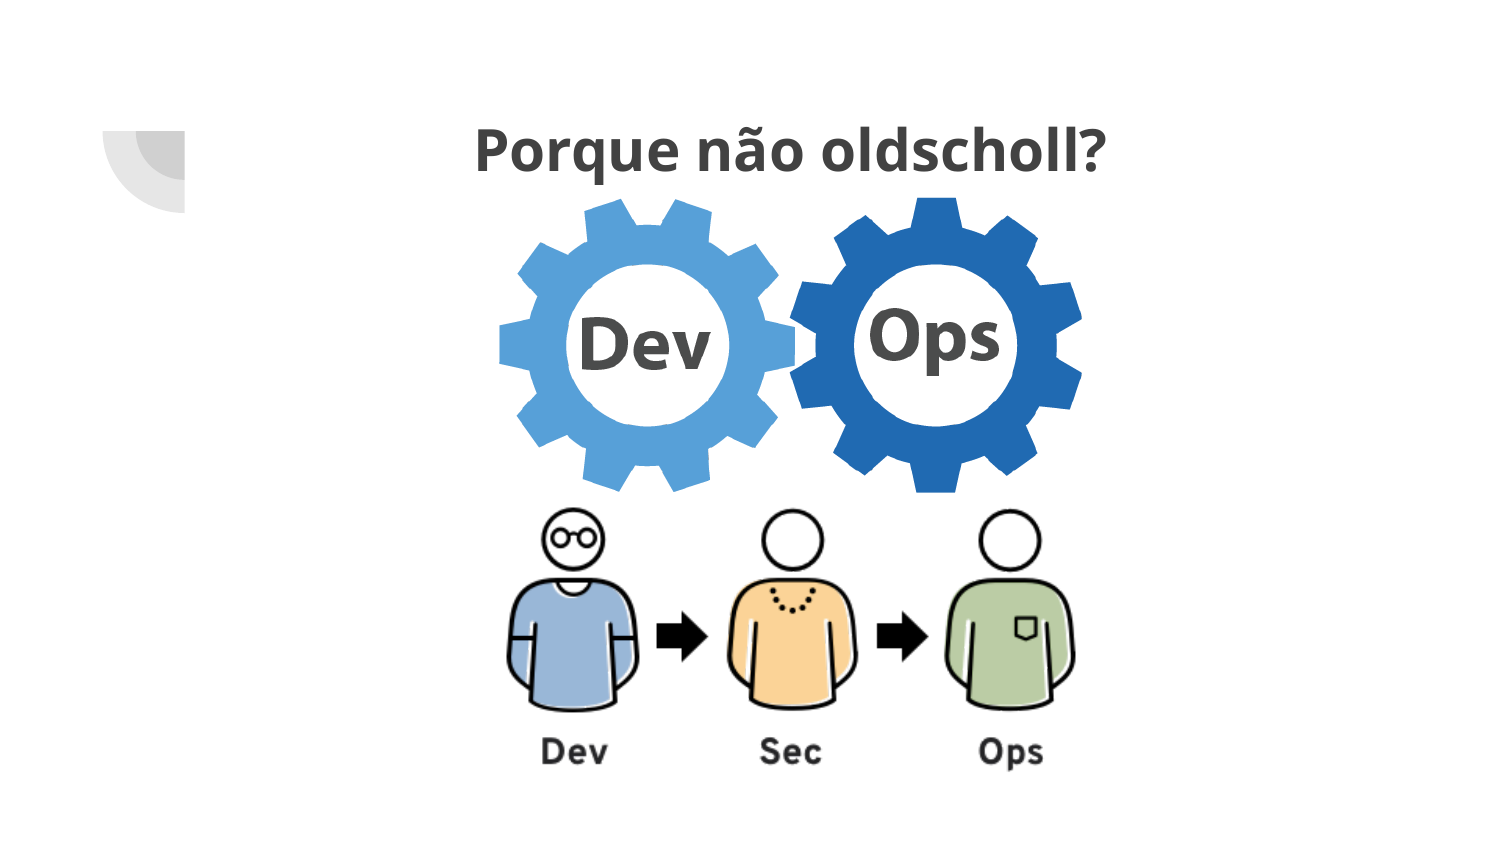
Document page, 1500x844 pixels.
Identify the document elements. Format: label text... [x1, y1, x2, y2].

title Porque não oldscholl? [213, 98, 1368, 263]
picture [474, 197, 1107, 844]
